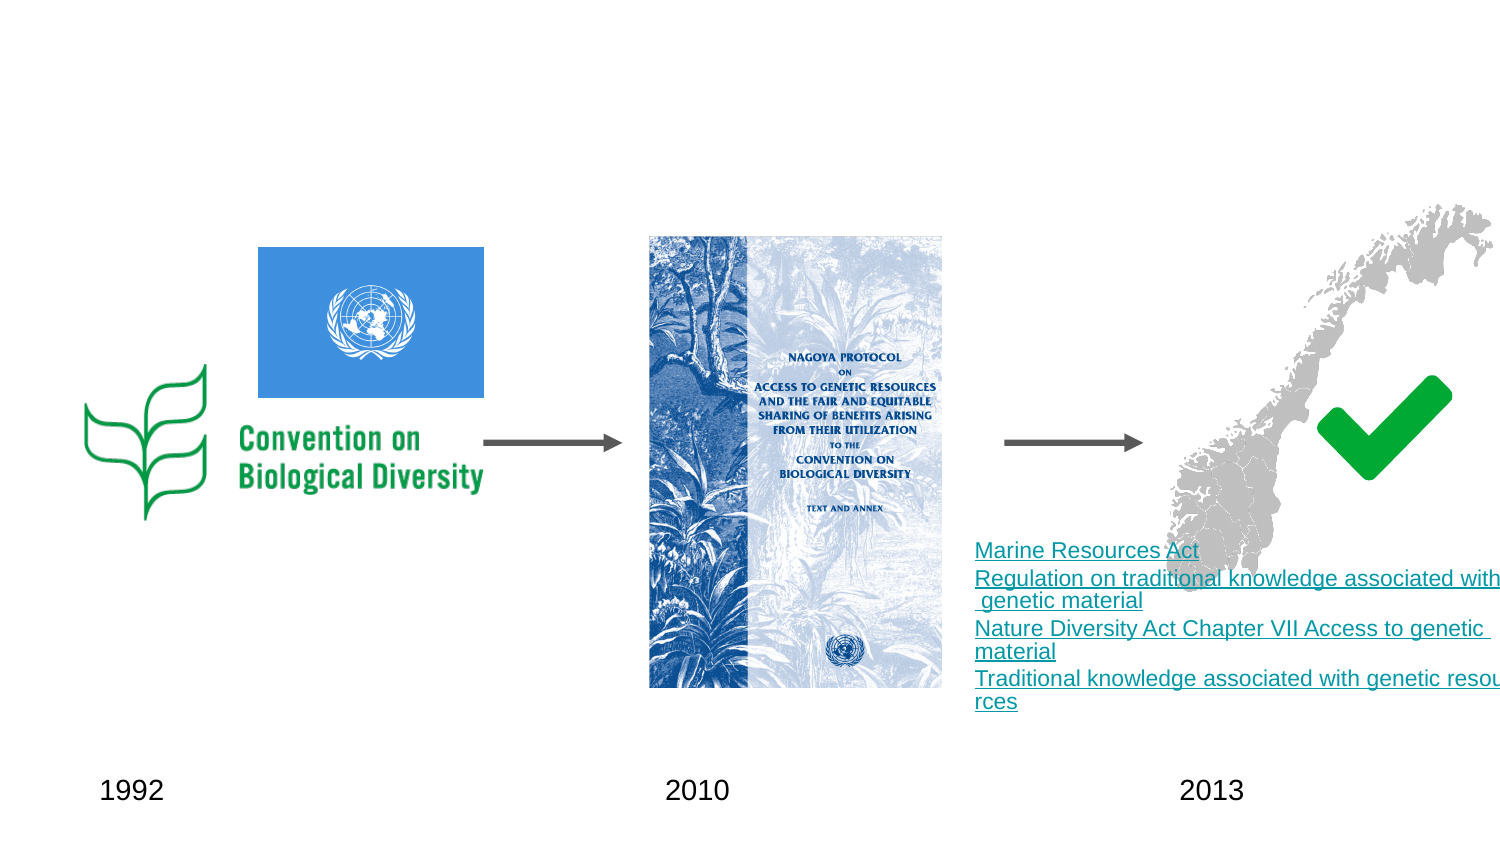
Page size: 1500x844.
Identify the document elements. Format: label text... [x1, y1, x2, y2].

text_box 1992 [84, 756, 646, 822]
picture [84, 247, 484, 521]
picture [649, 236, 942, 688]
text_box 2010 [649, 756, 1164, 822]
text_box [1317, 375, 1453, 481]
text_box 2013 [1164, 756, 1500, 822]
text_box Marine Resources Act Regulation on traditional knowledge associated with genetic material Nature Diversity Act Chapter VII Access to genetic material Traditional knowledge associated with genetic resources [959, 520, 1500, 696]
picture [1164, 204, 1493, 520]
